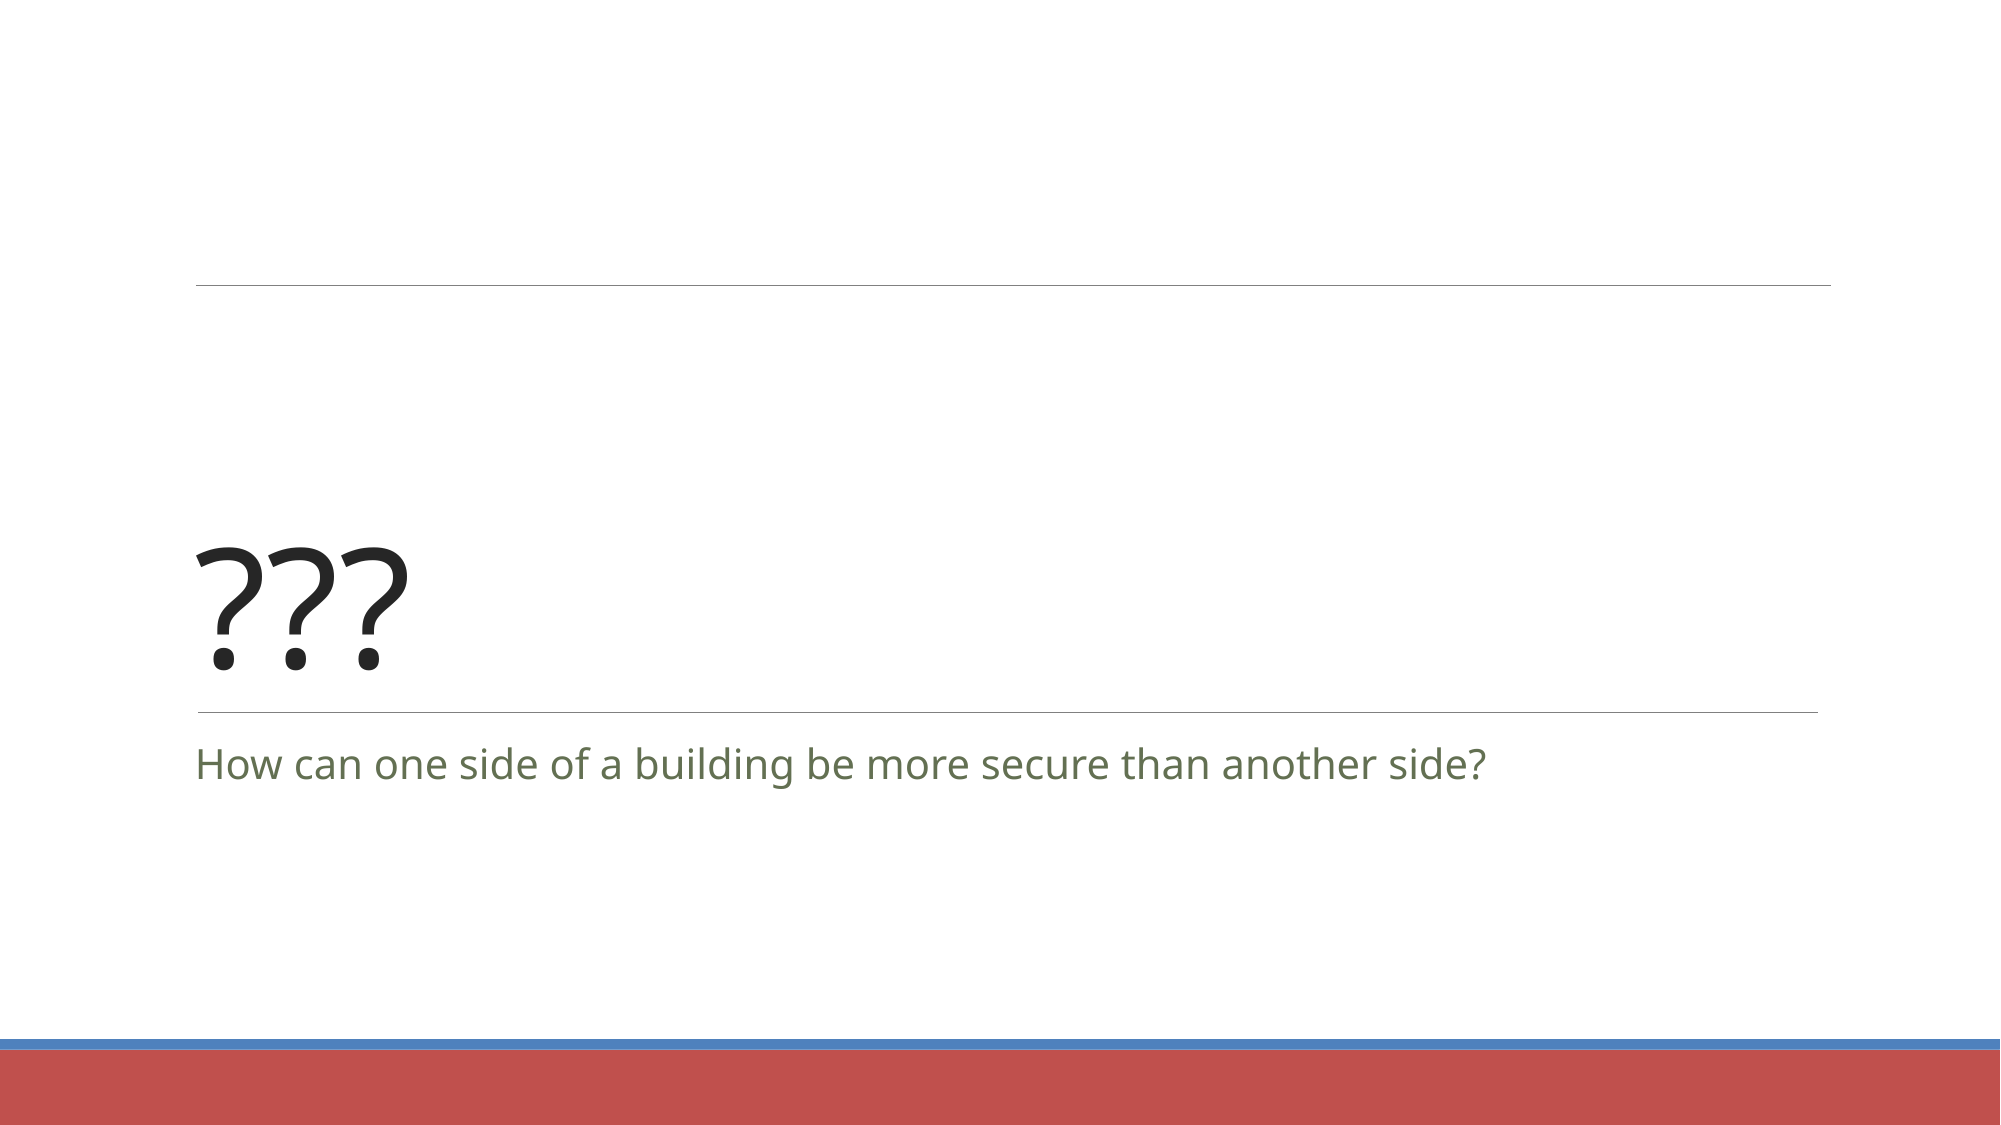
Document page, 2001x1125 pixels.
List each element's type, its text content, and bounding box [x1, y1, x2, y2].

text_box ??? [180, 124, 1830, 710]
text_box How can one side of a building be more secure than another side? [180, 730, 1830, 918]
